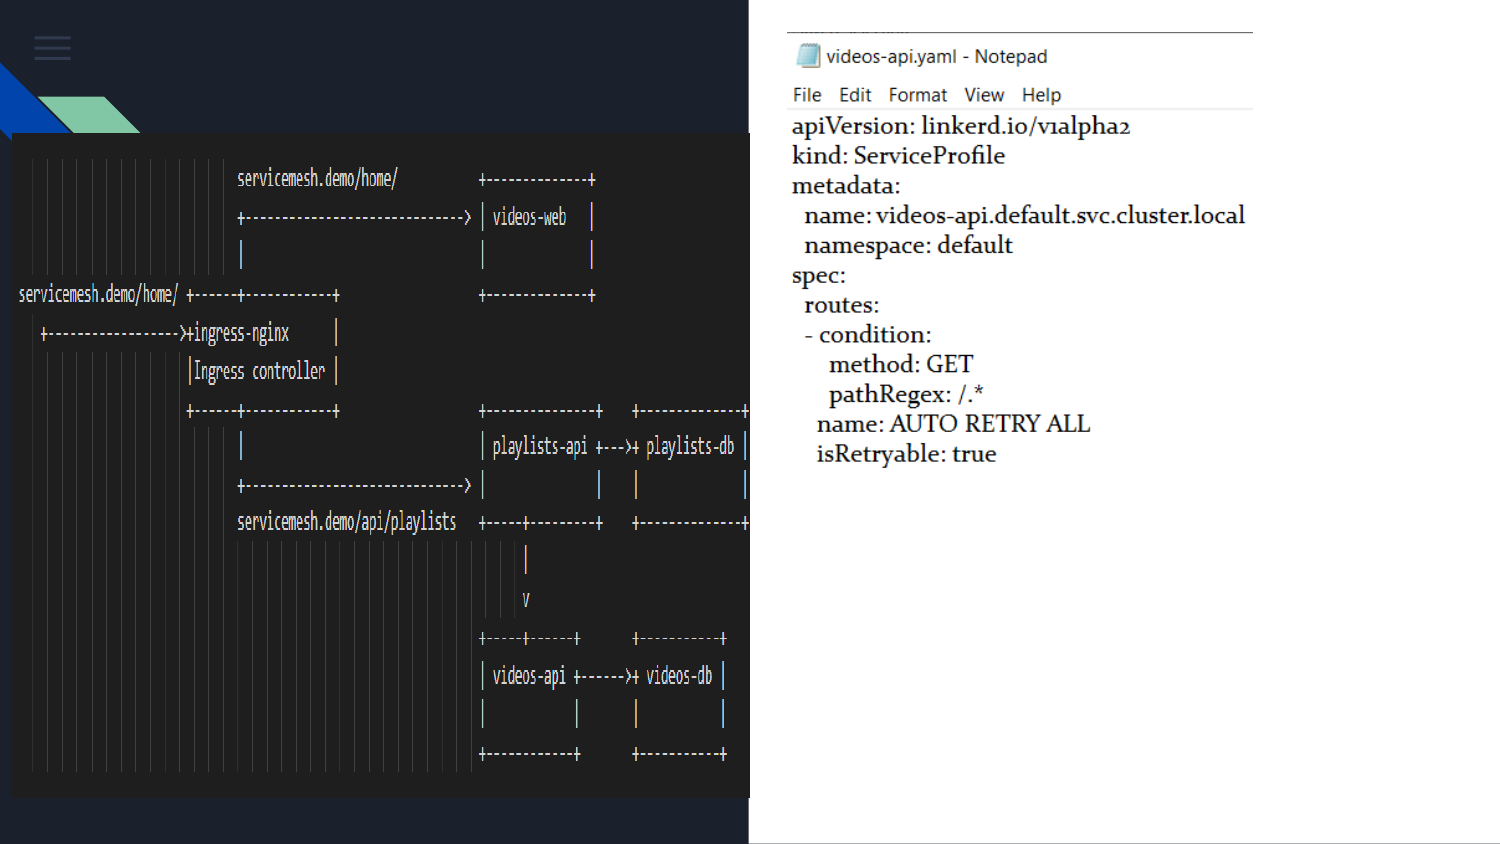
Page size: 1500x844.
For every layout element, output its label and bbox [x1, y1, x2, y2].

picture [12, 133, 750, 798]
picture [787, 32, 1253, 509]
